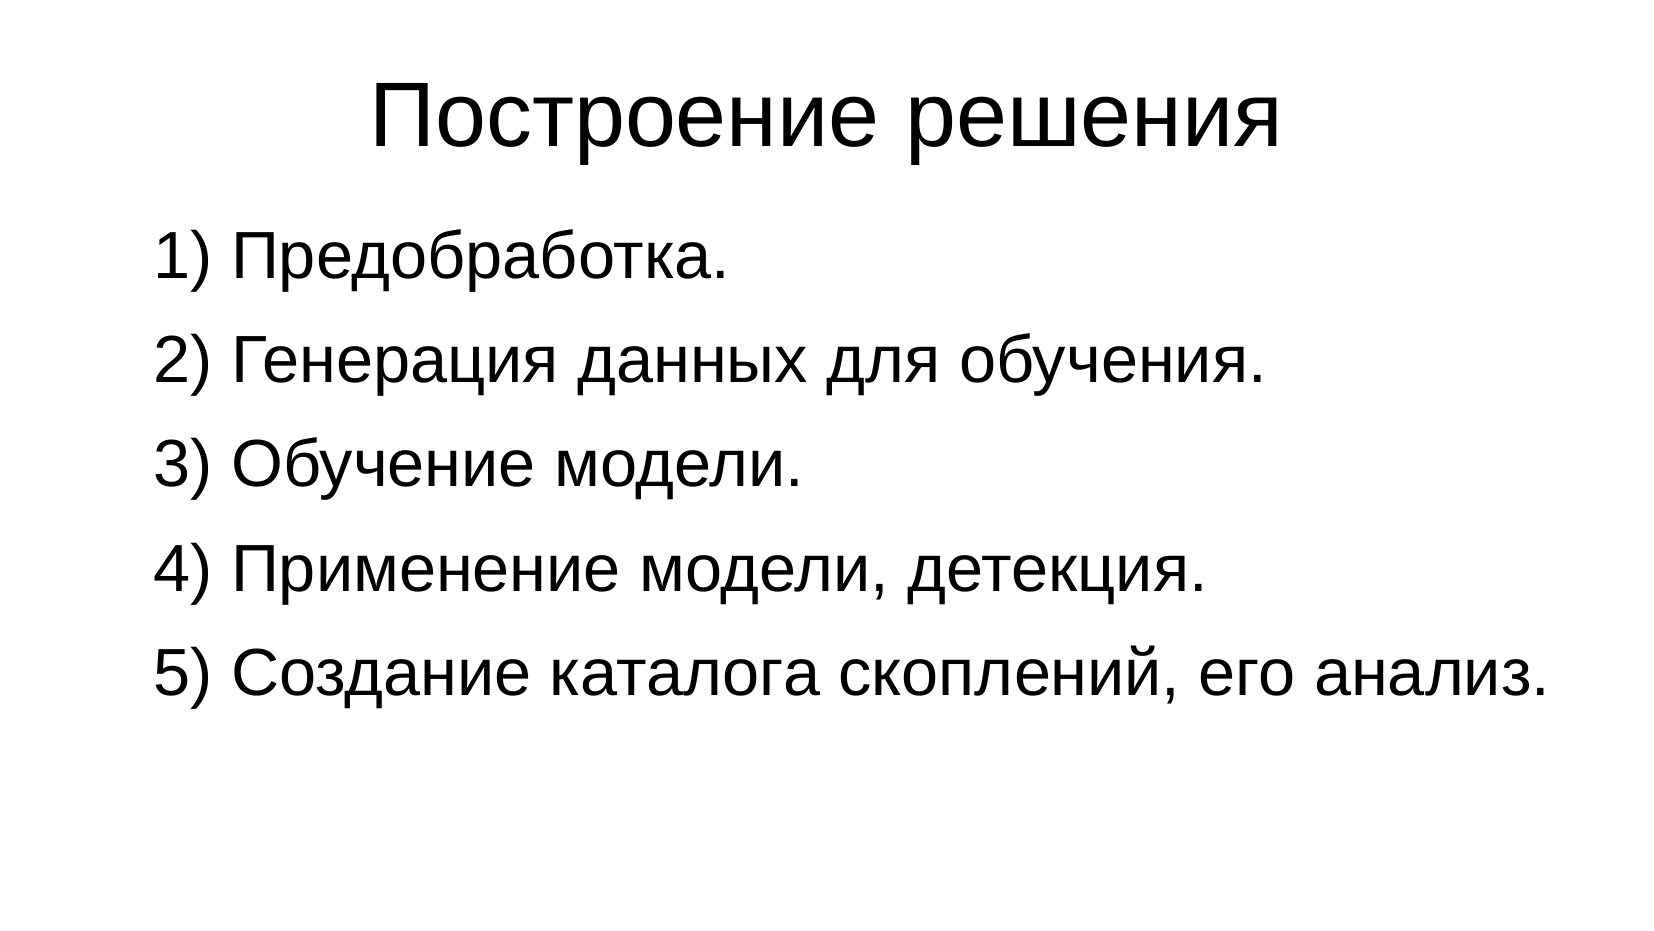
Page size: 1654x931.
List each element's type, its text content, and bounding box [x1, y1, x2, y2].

title Построение решения [82, 37, 1571, 193]
list 1) Предобработка. 2) Генерация данных для обучения. 3) Обучение модели. 4) Применение модели, детекция. 5) Создание каталога скоплений, его анализ. [82, 217, 1571, 758]
